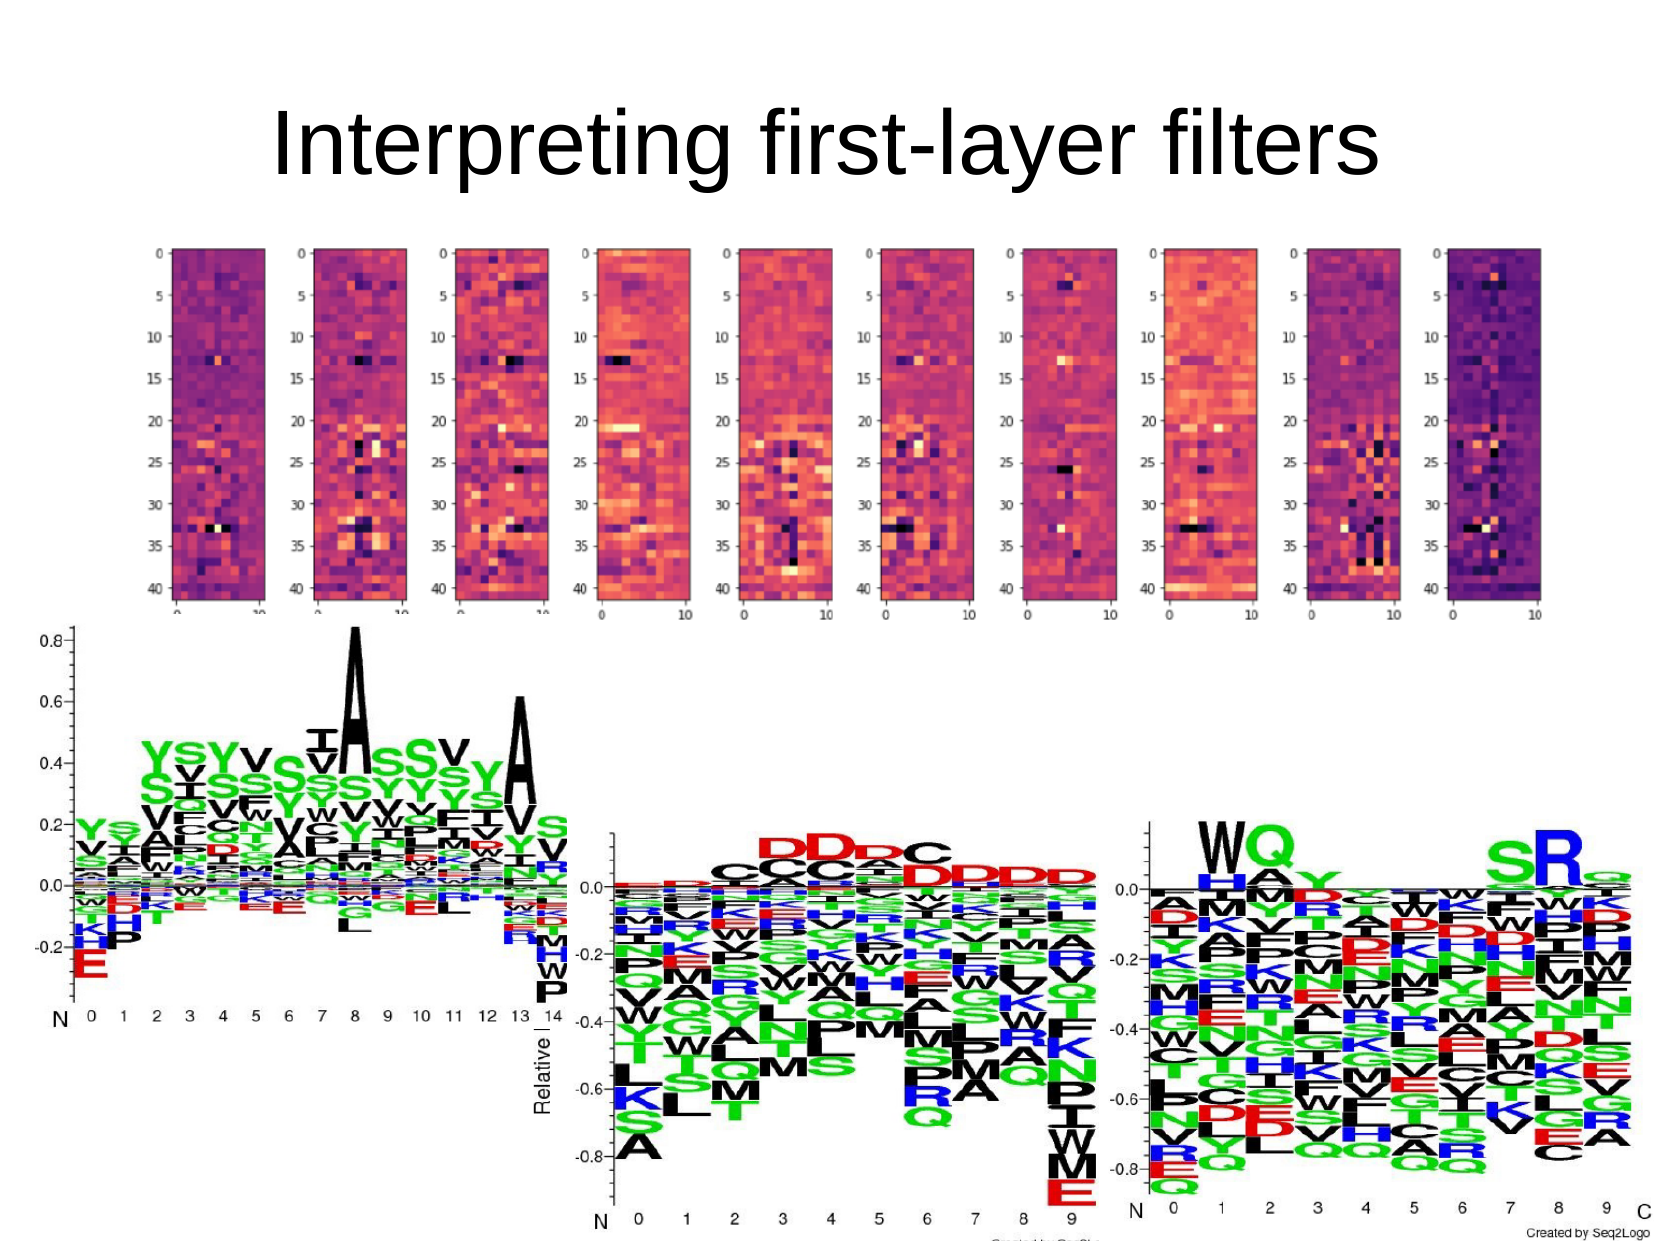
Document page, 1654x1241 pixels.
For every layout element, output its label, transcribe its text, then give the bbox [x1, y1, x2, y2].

title Interpreting first-layer filters [0, 0, 1654, 286]
picture [35, 238, 1654, 1241]
